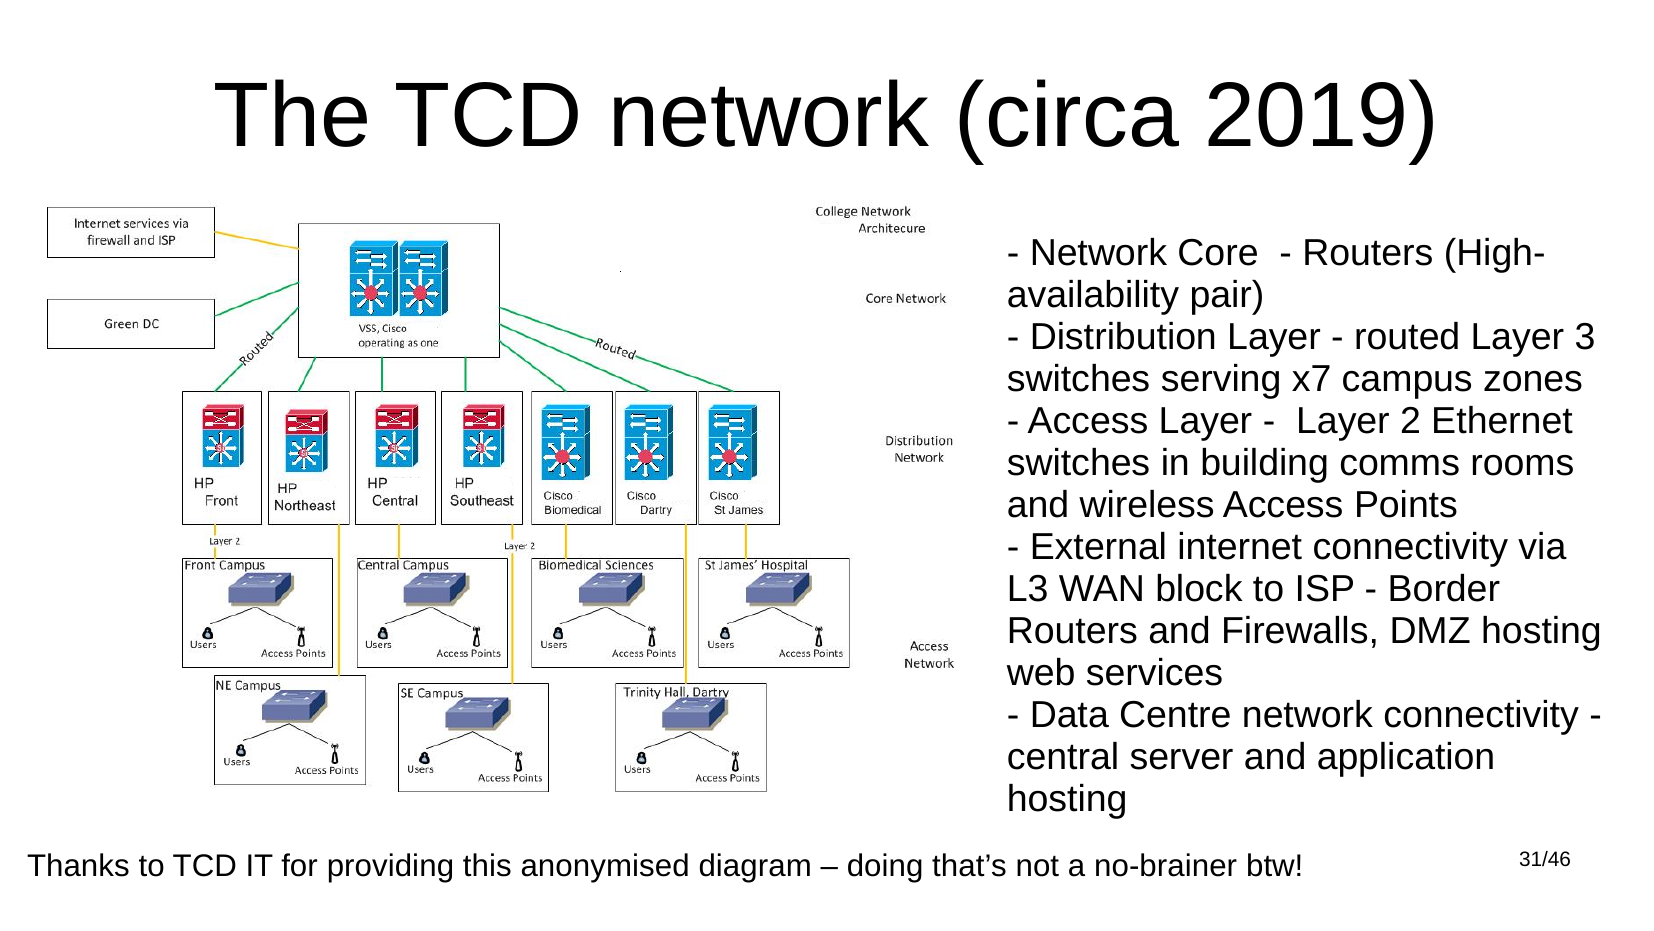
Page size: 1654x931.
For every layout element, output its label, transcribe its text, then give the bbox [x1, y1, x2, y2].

title The TCD network (circa 2019) [82, 37, 1571, 193]
picture [47, 200, 956, 792]
text_box - Network Core - Routers (High-availability pair) - Distribution Layer - routed Layer 3 switches serving x7 campus zones - Access Layer - Layer 2 Ethernet switches in building comms rooms and wireless Access Points - External internet connectivity via L3 WAN block to ISP - Border Routers and Firewalls, DMZ hosting web services - Data Centre network connectivity - central server and application hosting [992, 224, 1619, 923]
text_box Thanks to TCD IT for providing this anonymised diagram – doing that’s not a no-brainer btw! [12, 840, 1321, 891]
